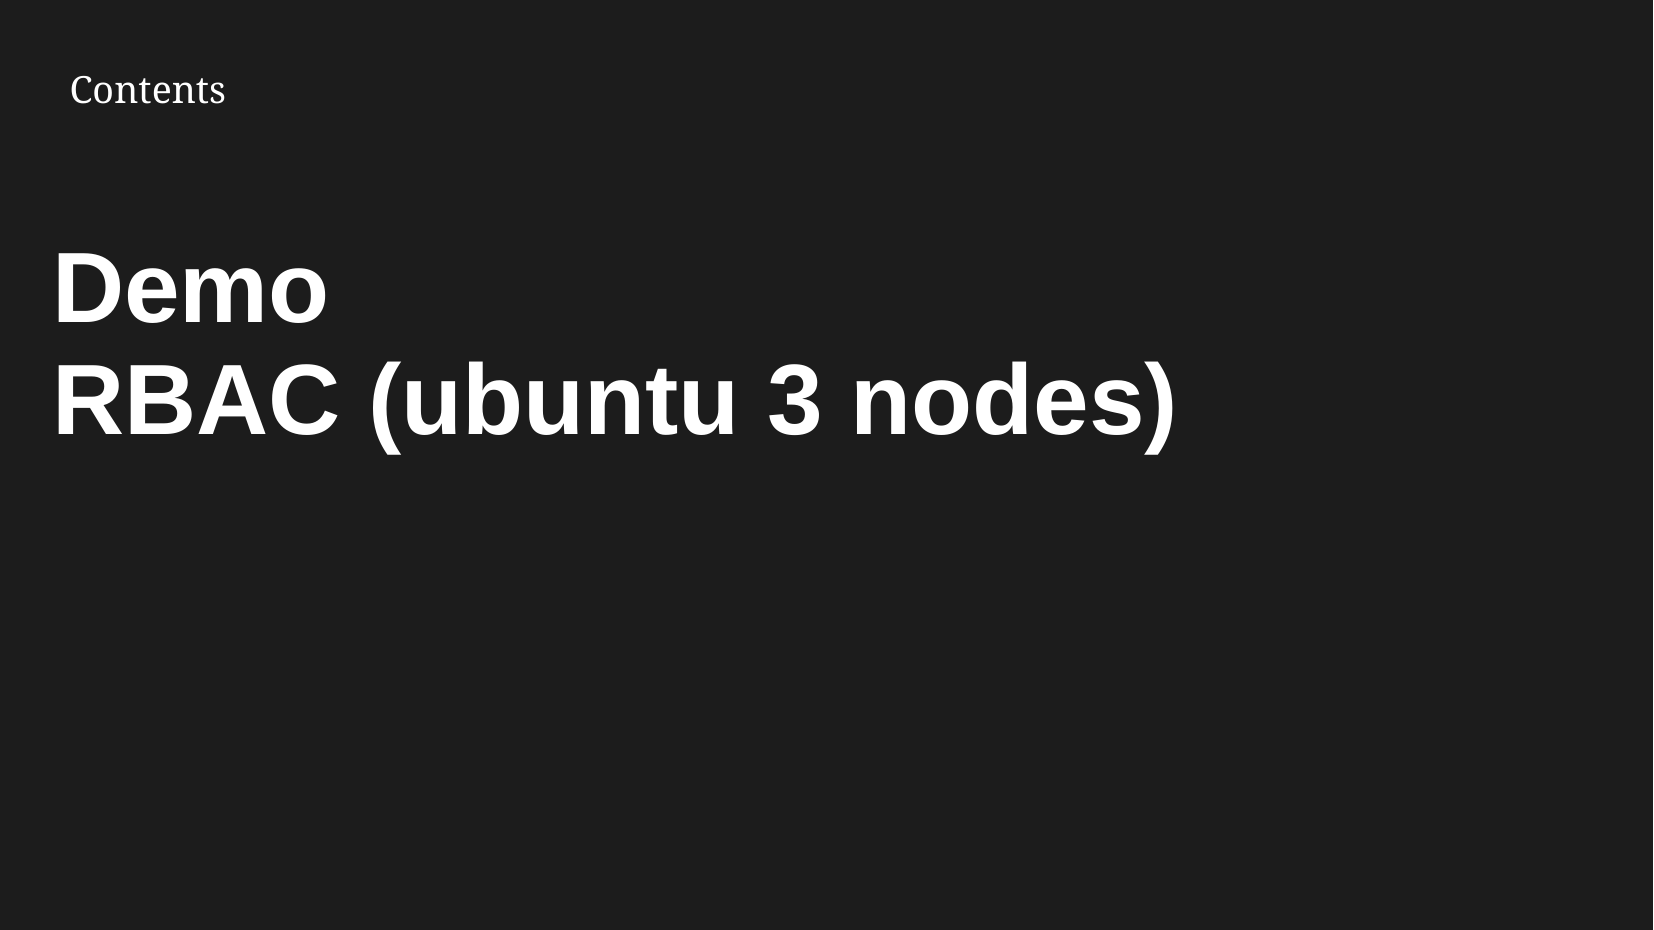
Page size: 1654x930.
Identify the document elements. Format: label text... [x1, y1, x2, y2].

text_box Contents [54, 56, 451, 113]
text_box Demo RBAC (ubuntu 3 nodes) [37, 225, 1651, 911]
